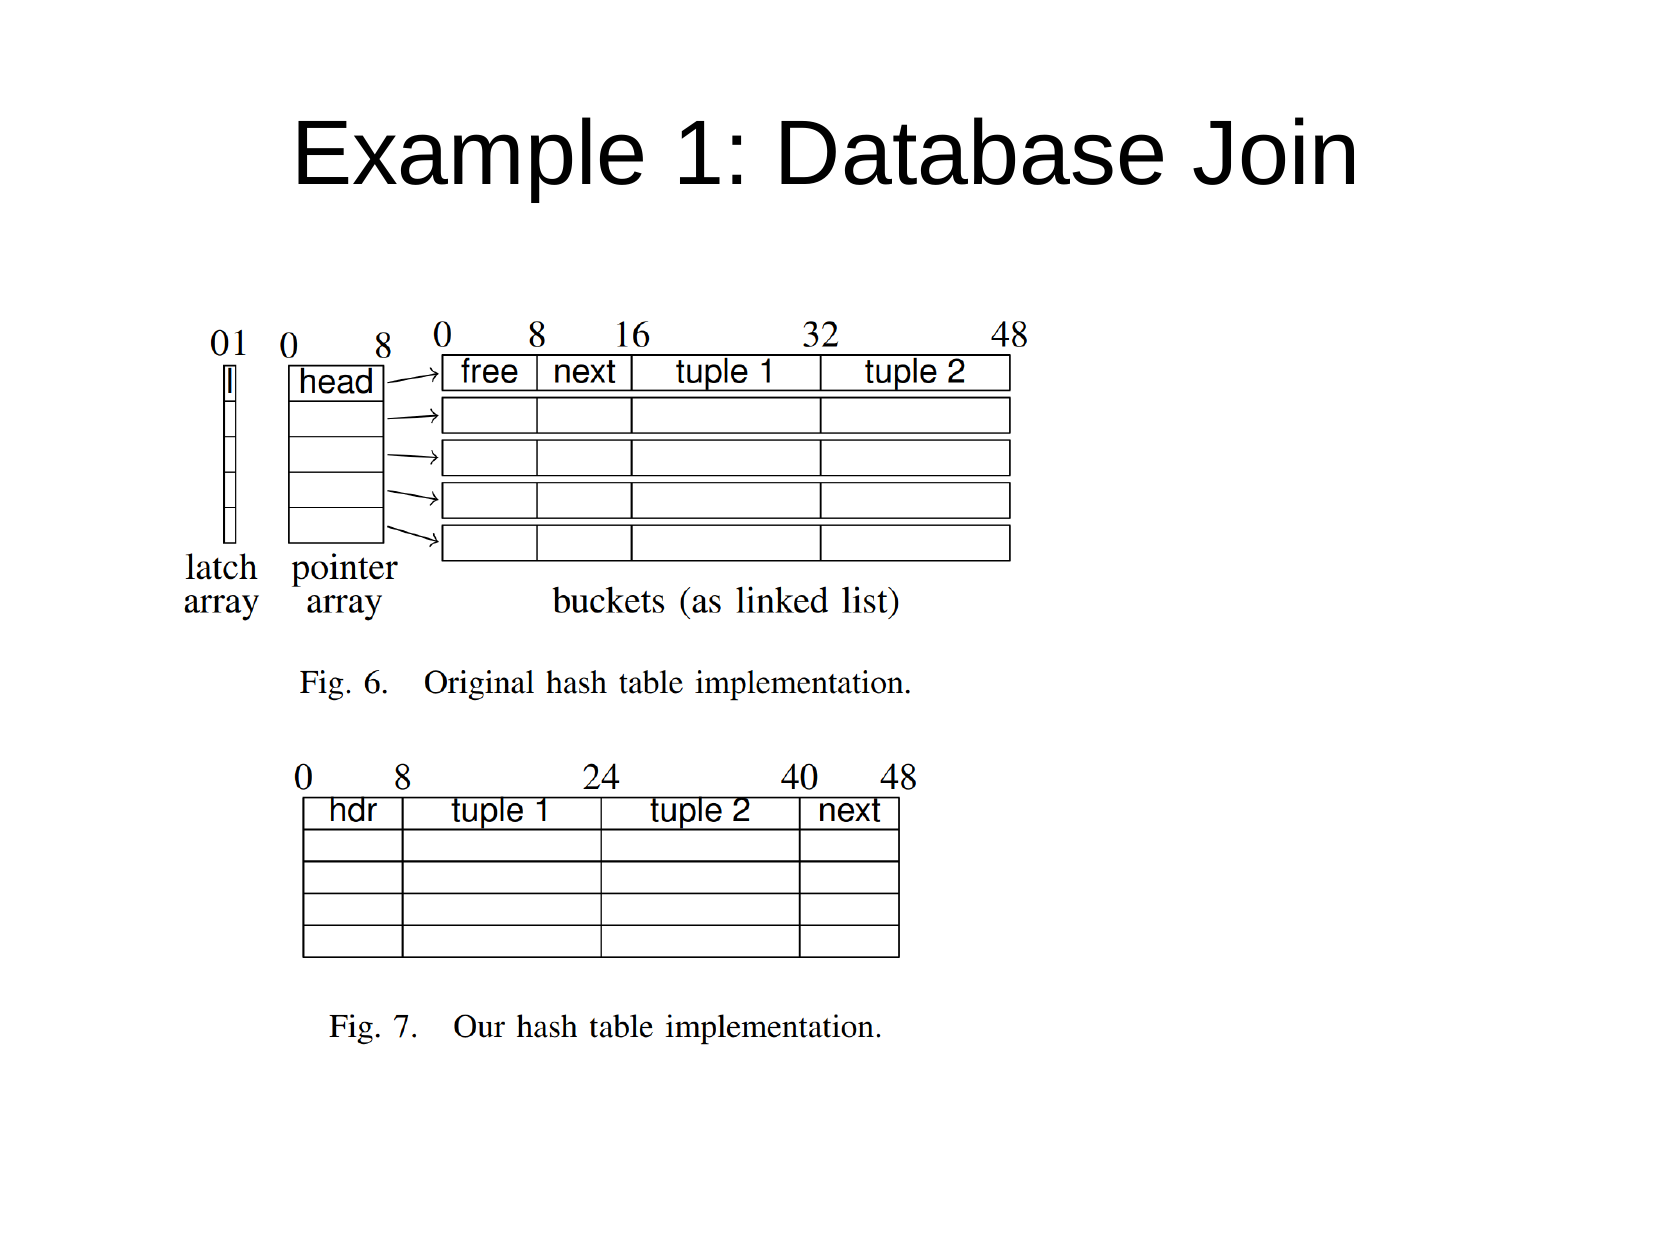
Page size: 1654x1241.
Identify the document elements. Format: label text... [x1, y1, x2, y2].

list [86, 1012, 1576, 1160]
title Example 1: Database Join [82, 49, 1571, 257]
picture [150, 289, 1067, 1051]
